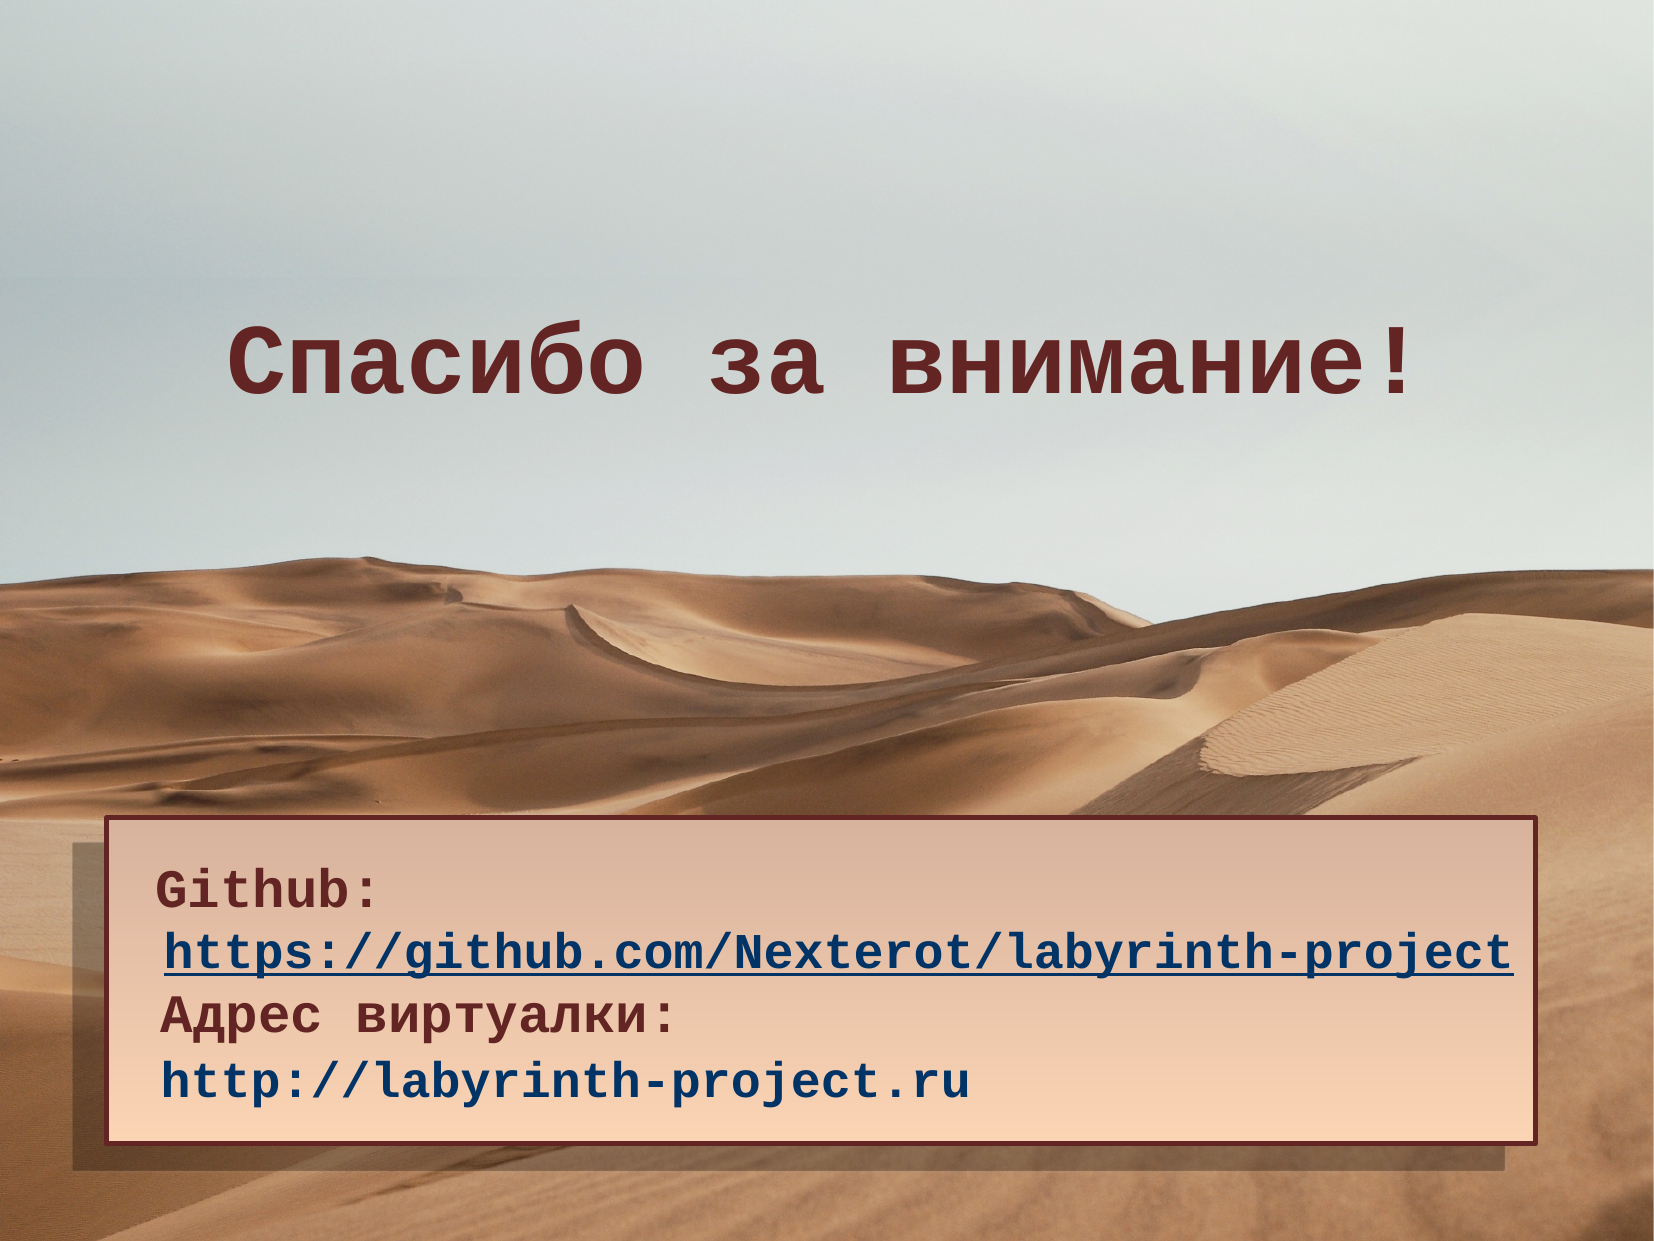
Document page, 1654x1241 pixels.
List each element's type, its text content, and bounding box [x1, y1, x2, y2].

title Спасибо за внимание! [82, 248, 1571, 460]
picture [0, 0, 1654, 1241]
text_box Github: https://github.com/Nexterot/labyrinth-project Адрес виртуалки: http://labyrinth-project.ru [106, 817, 1536, 1144]
